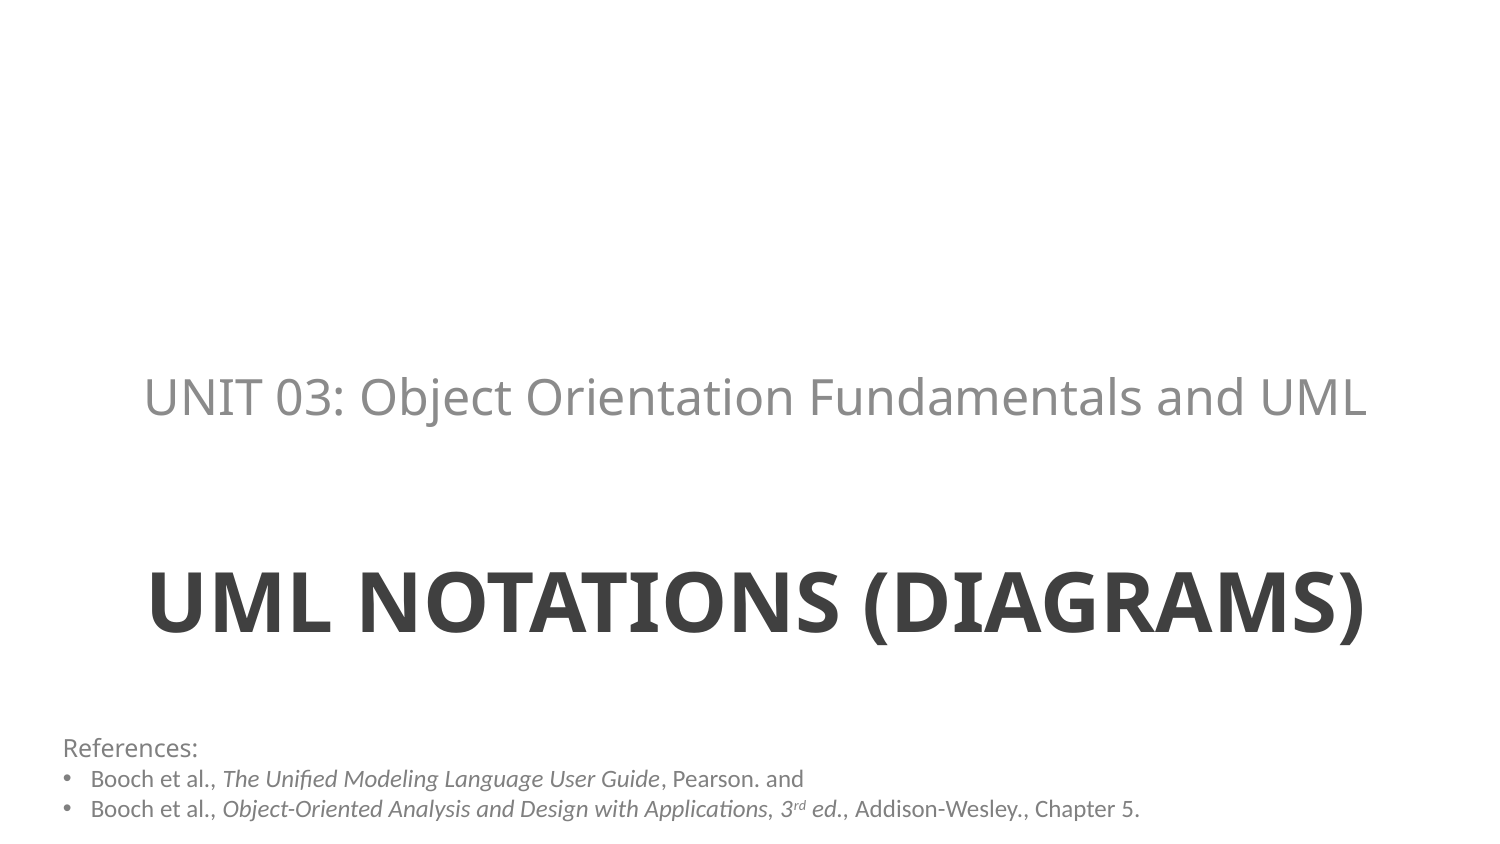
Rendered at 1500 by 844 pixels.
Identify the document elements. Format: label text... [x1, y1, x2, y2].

list UNIT 03: Object Orientation Fundamentals and UML [118, 357, 1394, 543]
text_box References: Booch et al., The Unified Modeling Language User Guide, Pearson. and Booch et al., Object-Oriented Analysis and Design with Applications, 3rd ed., Addison-Wesley., Chapter 5. [48, 725, 1469, 830]
title UML notations (diagrams) [118, 543, 1394, 710]
slide_number [1074, 782, 1425, 827]
